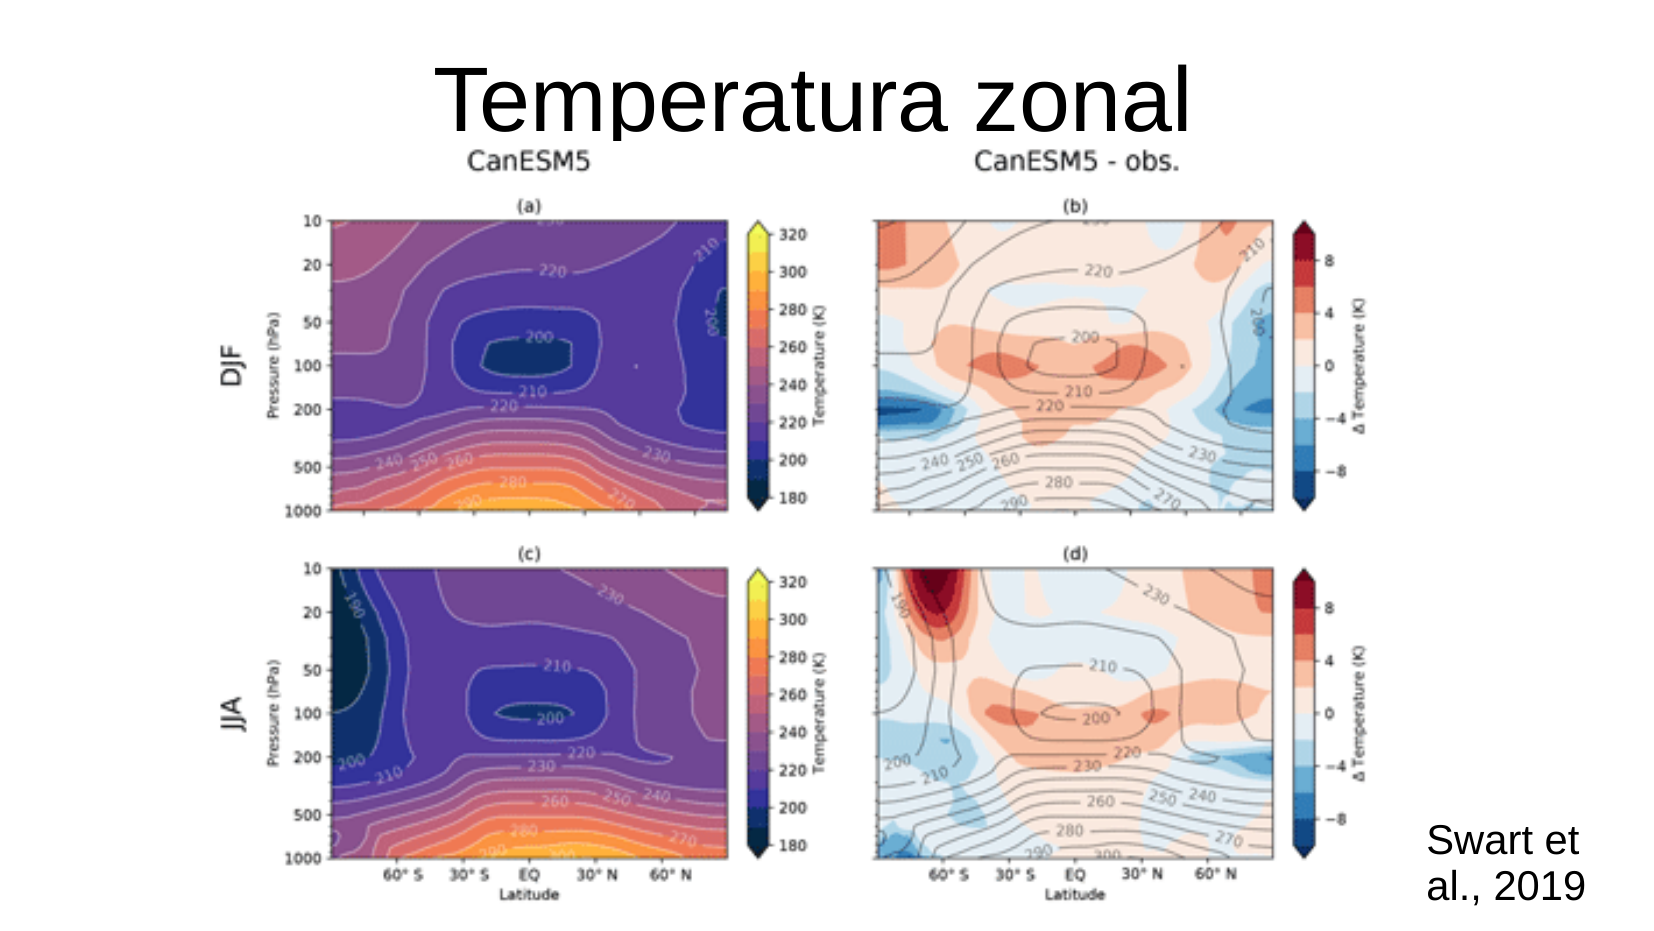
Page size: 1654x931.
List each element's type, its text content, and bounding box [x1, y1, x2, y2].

text_box Swart et al., 2019 [1411, 809, 1642, 917]
title Temperatura zonal [82, 21, 1571, 178]
picture [212, 141, 1377, 910]
